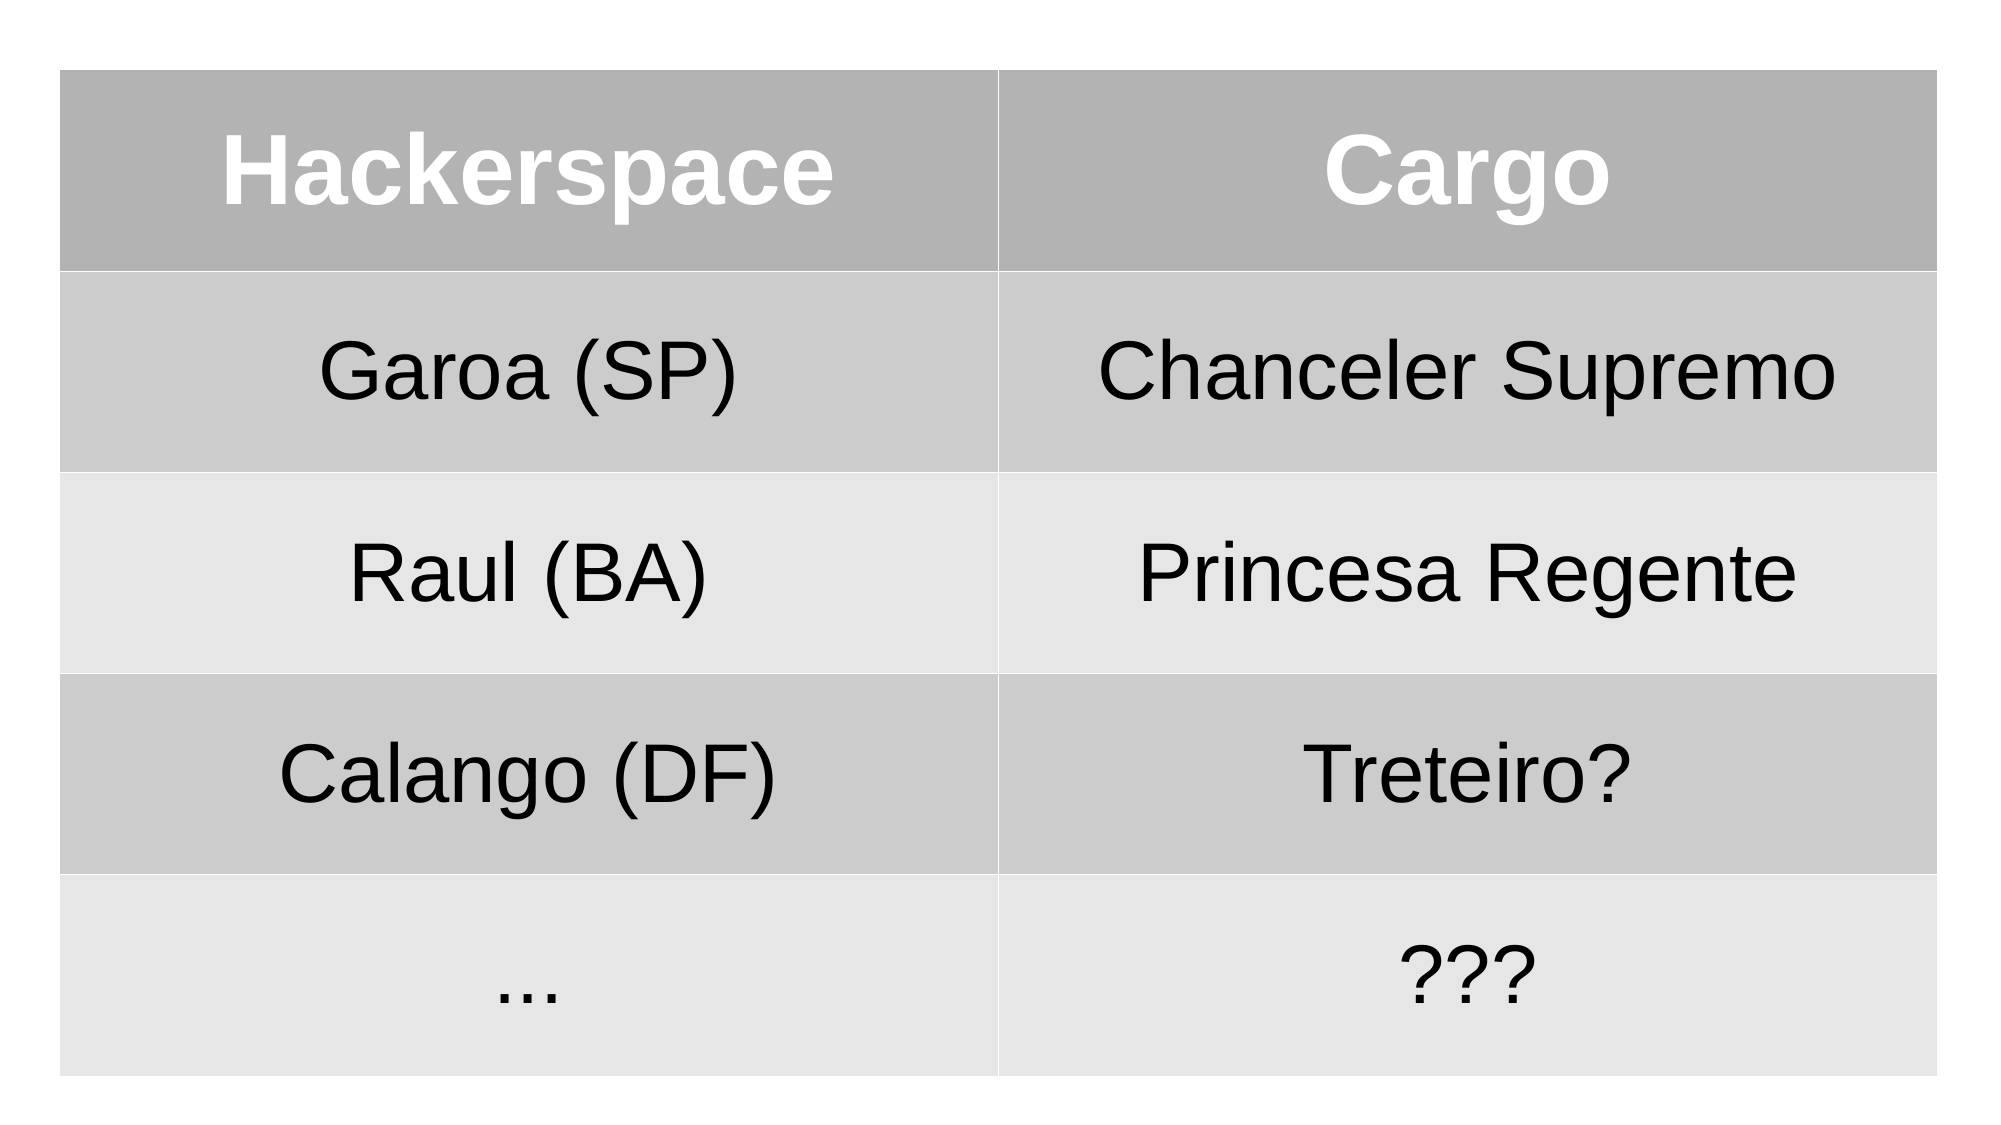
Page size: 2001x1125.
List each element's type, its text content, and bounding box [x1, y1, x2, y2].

table_cell Treteiro? [999, 674, 1937, 874]
table_header Hackerspace [60, 70, 998, 271]
table_cell Raul (BA) [60, 473, 998, 673]
table_cell Chanceler Supremo [999, 272, 1937, 472]
table_cell ??? [999, 875, 1937, 1076]
table_cell ... [60, 875, 998, 1076]
table_cell Princesa Regente [999, 473, 1937, 673]
table_header Cargo [999, 70, 1937, 271]
table_cell Calango (DF) [60, 674, 998, 874]
table_cell Garoa (SP) [60, 272, 998, 472]
